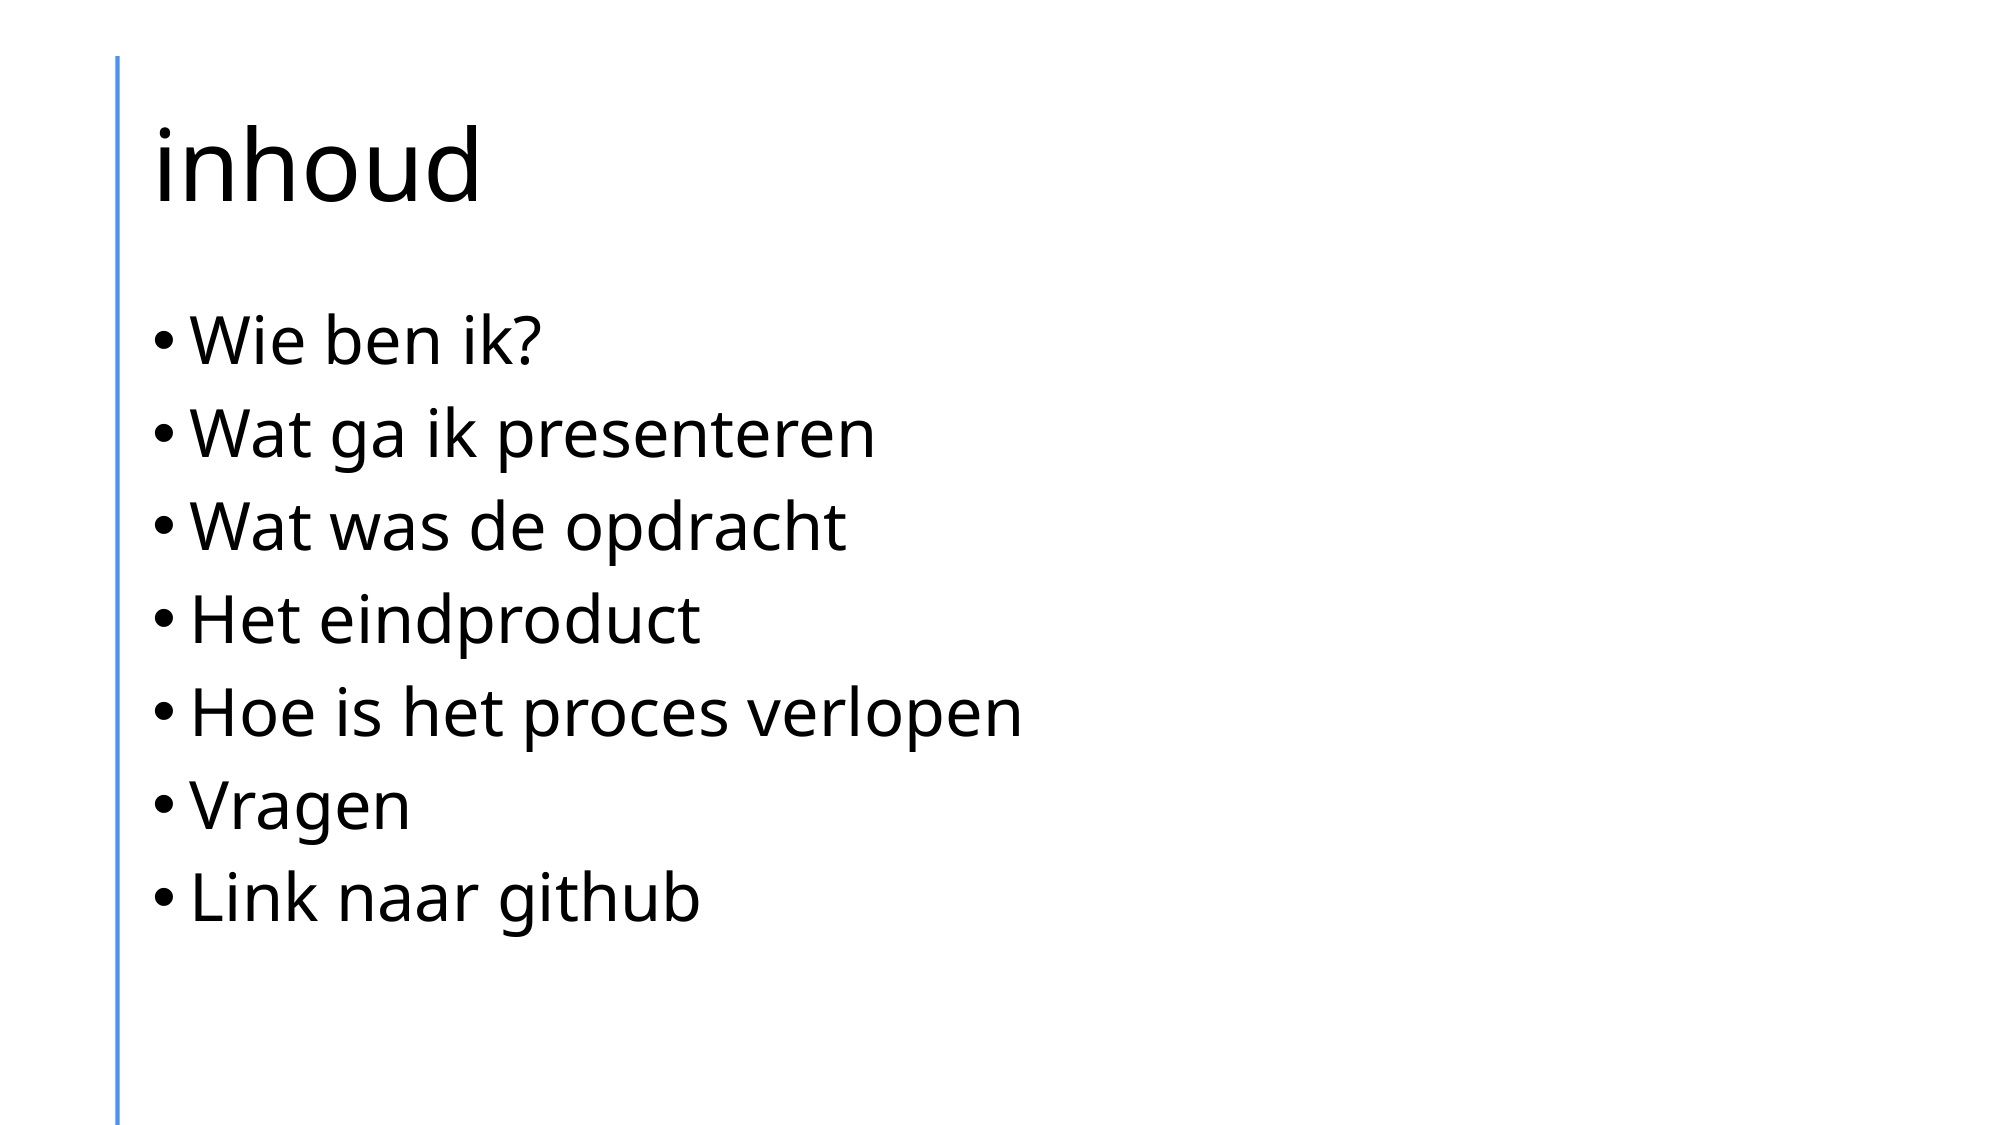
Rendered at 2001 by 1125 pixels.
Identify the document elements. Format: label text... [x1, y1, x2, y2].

list Wie ben ik? Wat ga ik presenteren Wat was de opdracht Het eindproduct Hoe is het proces verlopen Vragen Link naar github [137, 299, 1863, 1014]
title inhoud [137, 59, 1863, 278]
